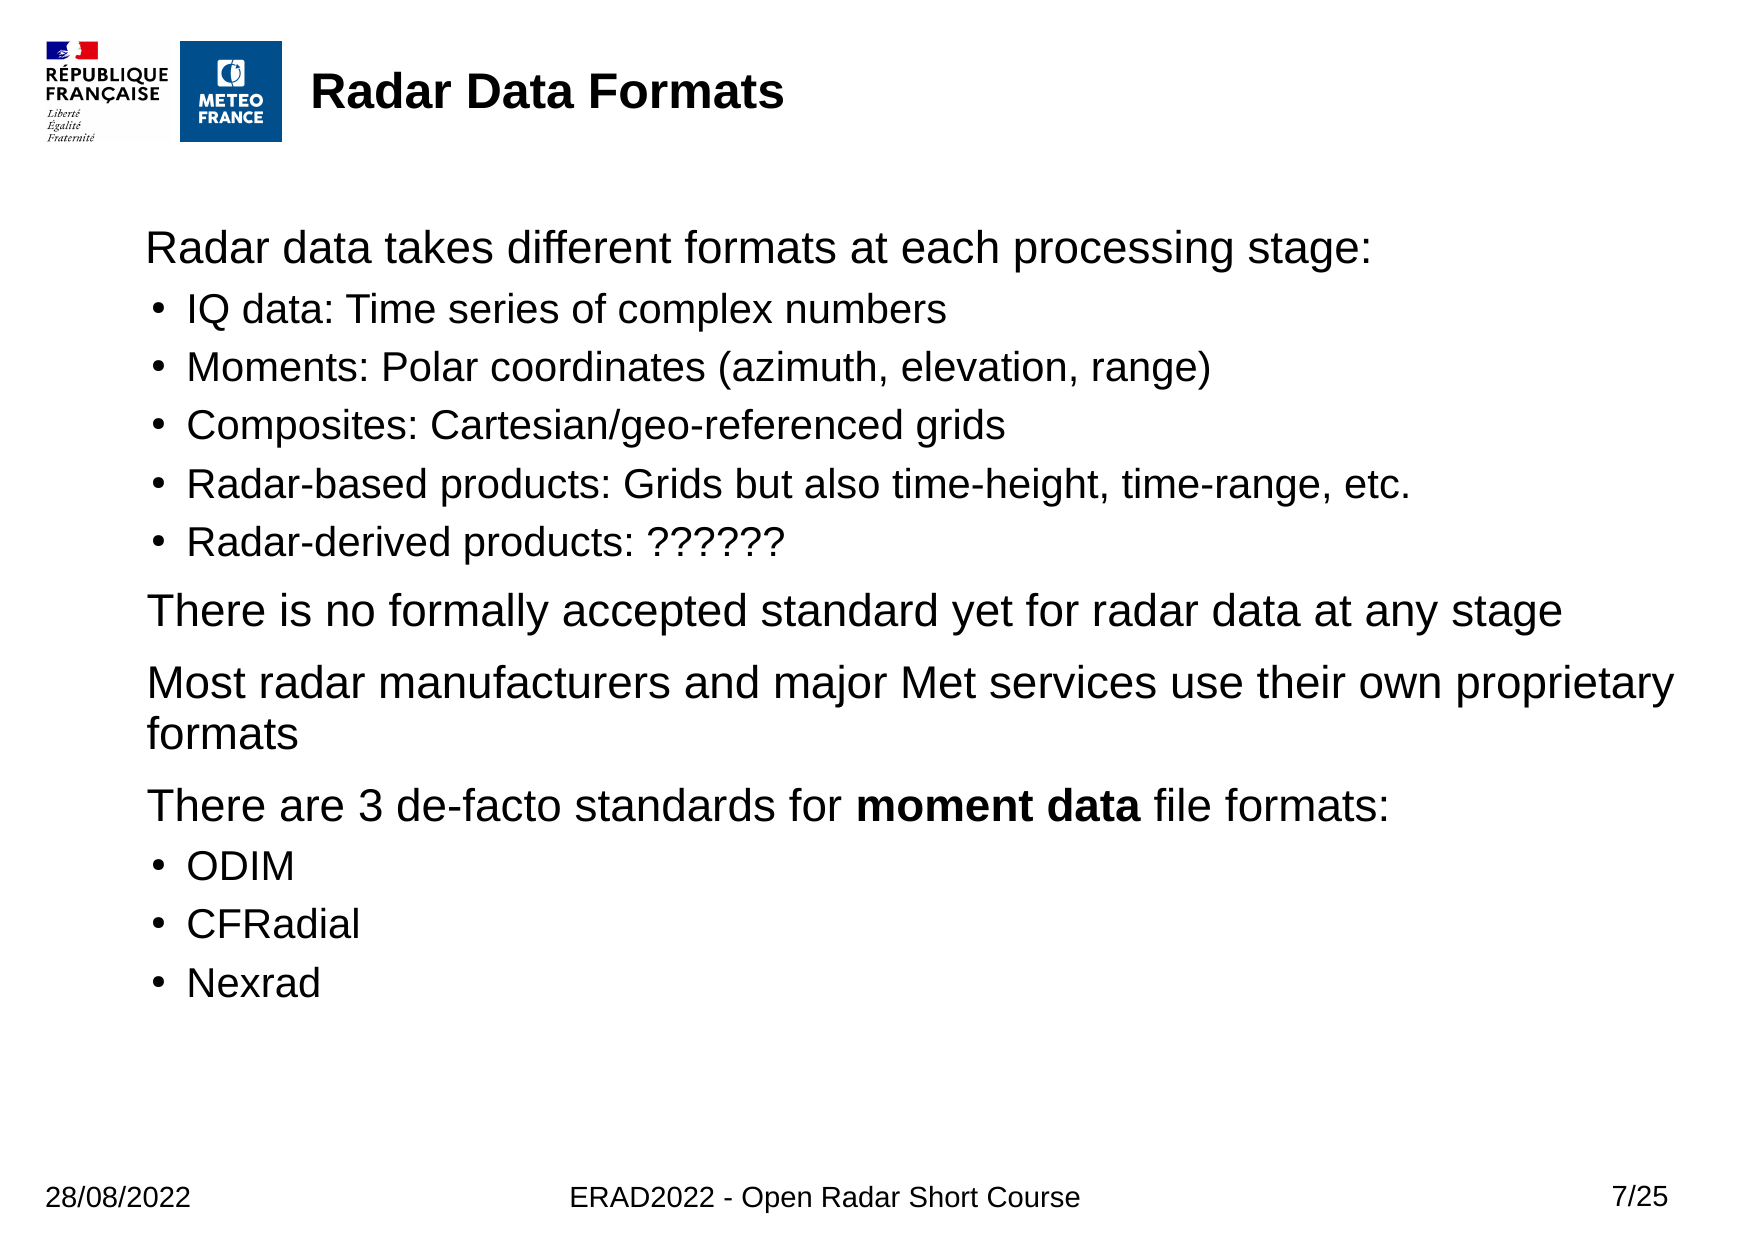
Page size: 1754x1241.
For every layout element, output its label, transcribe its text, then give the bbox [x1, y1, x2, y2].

list Radar data takes different formats at each processing stage: IQ data: Time series of complex numbers Moments: Polar coordinates (azimuth, elevation, range) Composites: Cartesian/geo-referenced grids Radar-based products: Grids but also time-height, time-range, etc. Radar-derived products: ?????? There is no formally accepted standard yet for radar data at any stage Most radar manufacturers and major Met services use their own proprietary formats There are 3 de-facto standards for moment data file formats: ODIM CFRadial Nexrad [44, 222, 1712, 1118]
title Radar Data Formats [310, 40, 1697, 142]
picture [180, 41, 282, 142]
picture [46, 41, 172, 142]
